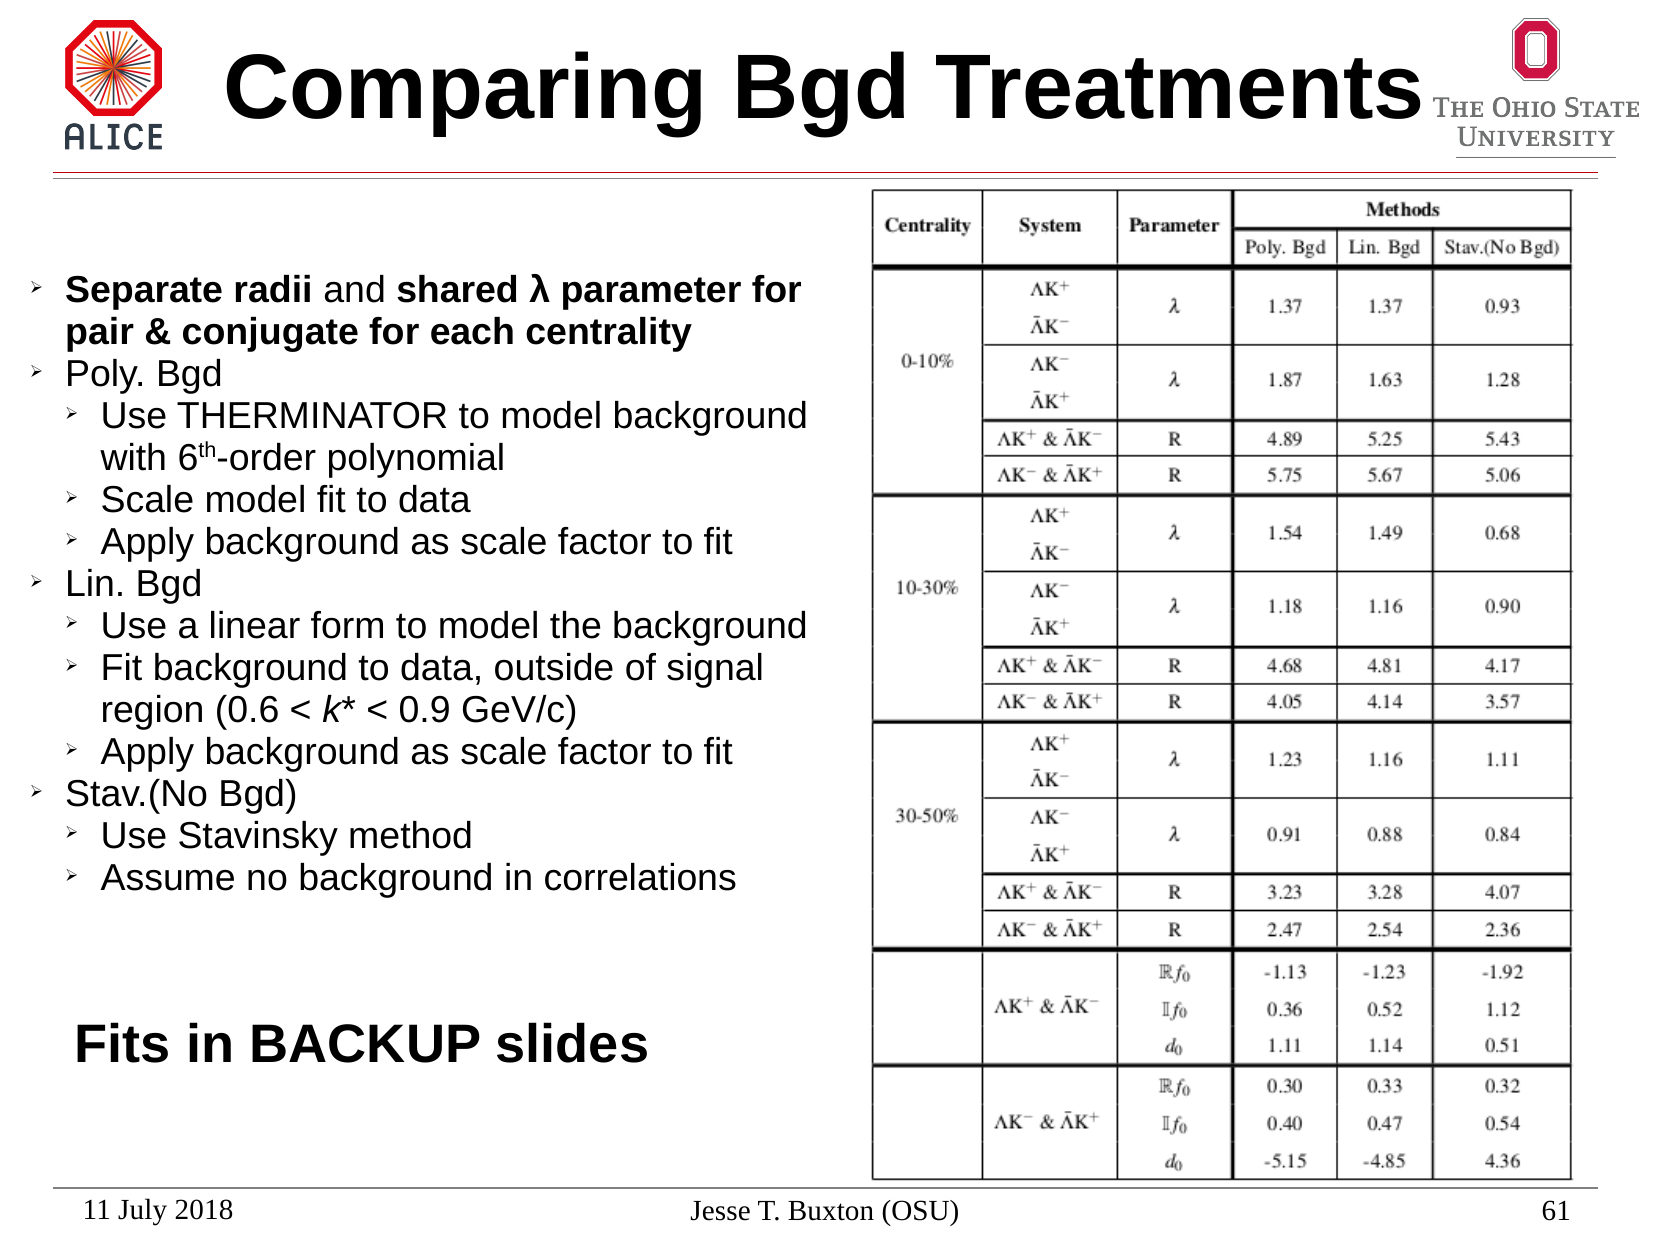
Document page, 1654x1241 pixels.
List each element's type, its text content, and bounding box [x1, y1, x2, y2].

title Comparing Bgd Treatments [137, 1, 1513, 172]
picture [1513, 5, 1642, 171]
picture [65, 20, 137, 150]
text_box Fits in BACKUP slides [60, 1005, 766, 1082]
text_box Separate radii and shared λ parameter for pair & conjugate for each centrality Poly. Bgd Use THERMINATOR to model background with 6th-order polynomial Scale model fit to data Apply background as scale factor to fit Lin. Bgd Use a linear form to model the background Fit background to data, outside of signal region (0.6 < k* < 0.9 GeV/c) Apply background as scale factor to fit Stav.(No Bgd) Use Stavinsky method Assume no background in correlations [15, 261, 856, 922]
picture [869, 185, 1575, 1185]
